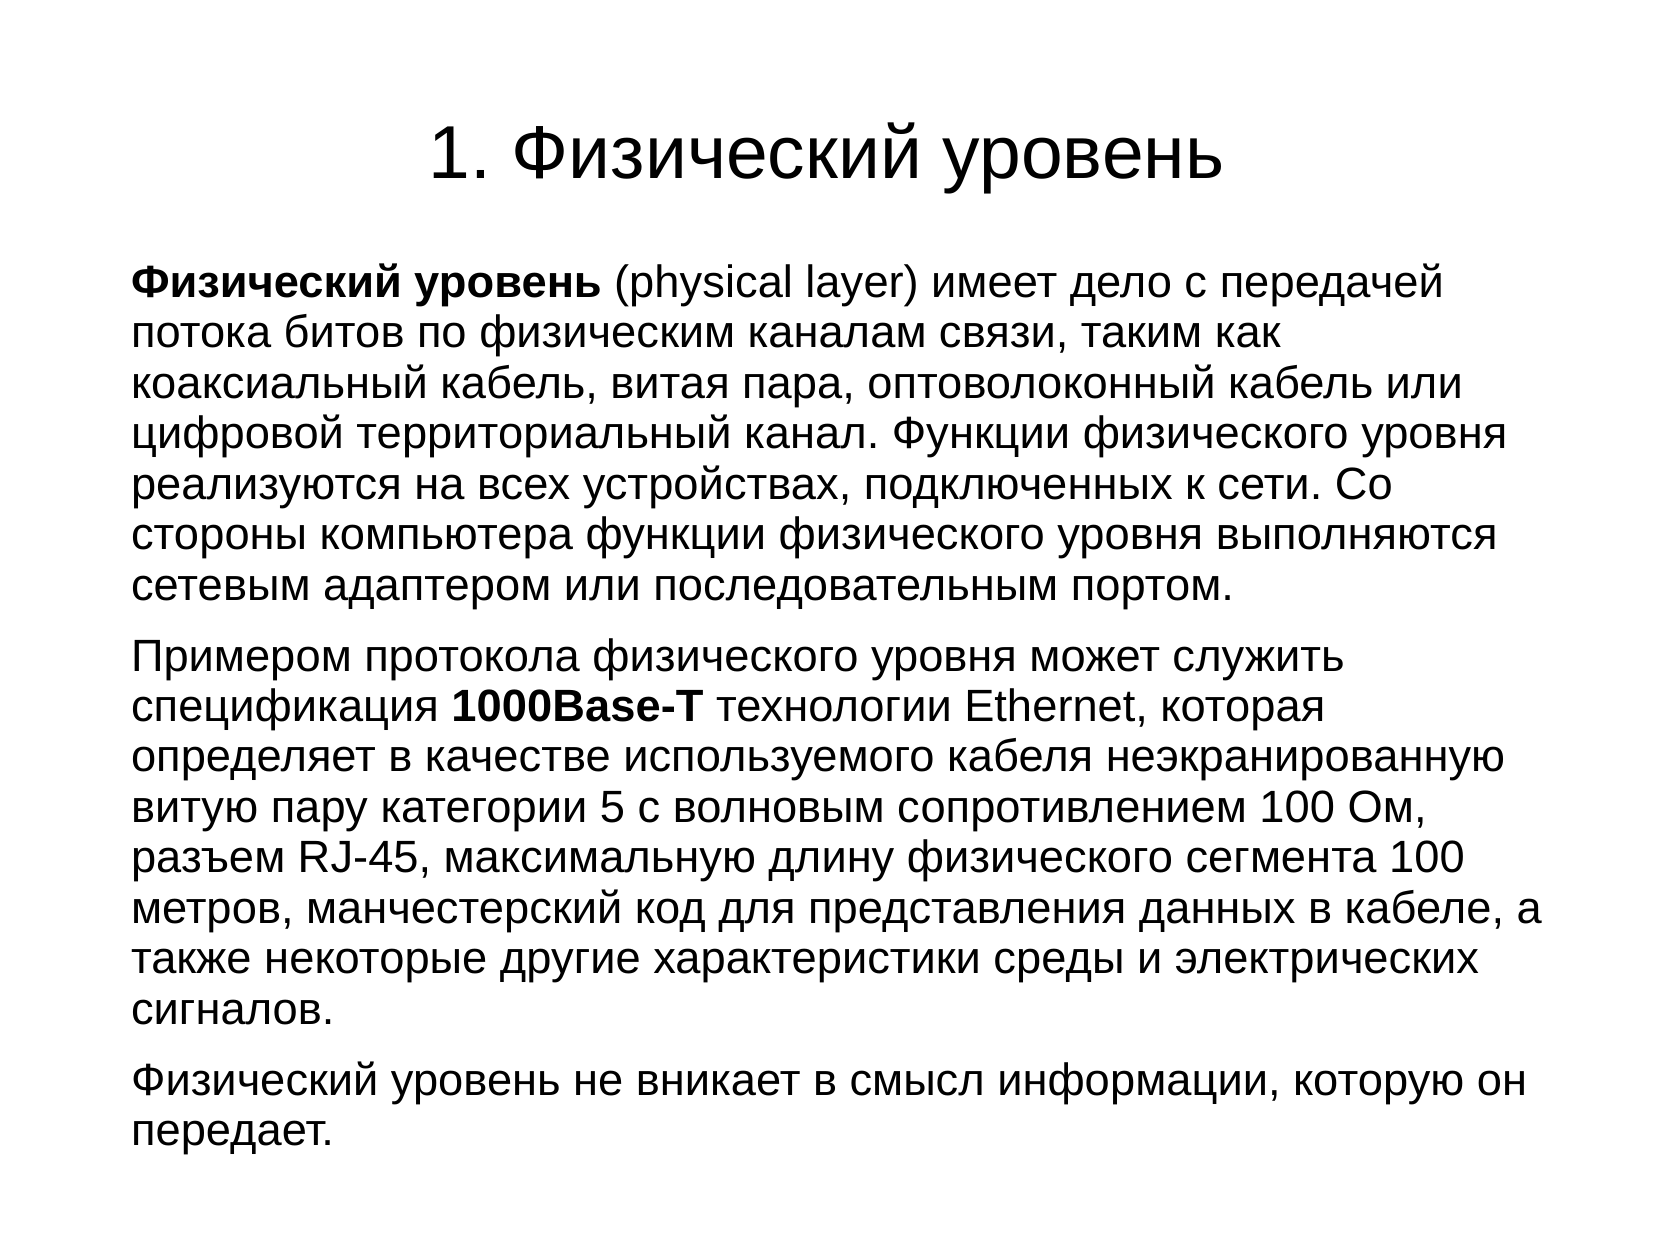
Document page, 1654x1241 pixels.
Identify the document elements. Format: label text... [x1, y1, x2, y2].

list Физический уровень (physical layer) имеет дело с передачей потока битов по физическим каналам связи, таким как коаксиальный кабель, витая пара, оптоволоконный кабель или цифровой территориальный канал. Функции физического уровня реализуются на всех устройствах, подключенных к сети. Со стороны компьютера функции физического уровня выполняются сетевым адаптером или последовательным портом. Примером протокола физического уровня может служить спецификация 1000Base-T тех­нологии Ethernet, которая определяет в качестве используемого кабеля неэкранированную витую пару категории 5 с волновым сопротивлением 100 Ом, разъем RJ-45, максимальную длину физического сегмента 100 метров, манчестерский код для представления данных в кабеле, а также некоторые другие характеристики среды и электрических сигналов. Физический уровень не вникает в смысл информации, которую он передает. [82, 256, 1571, 1170]
title 1. Физический уровень [82, 49, 1571, 256]
